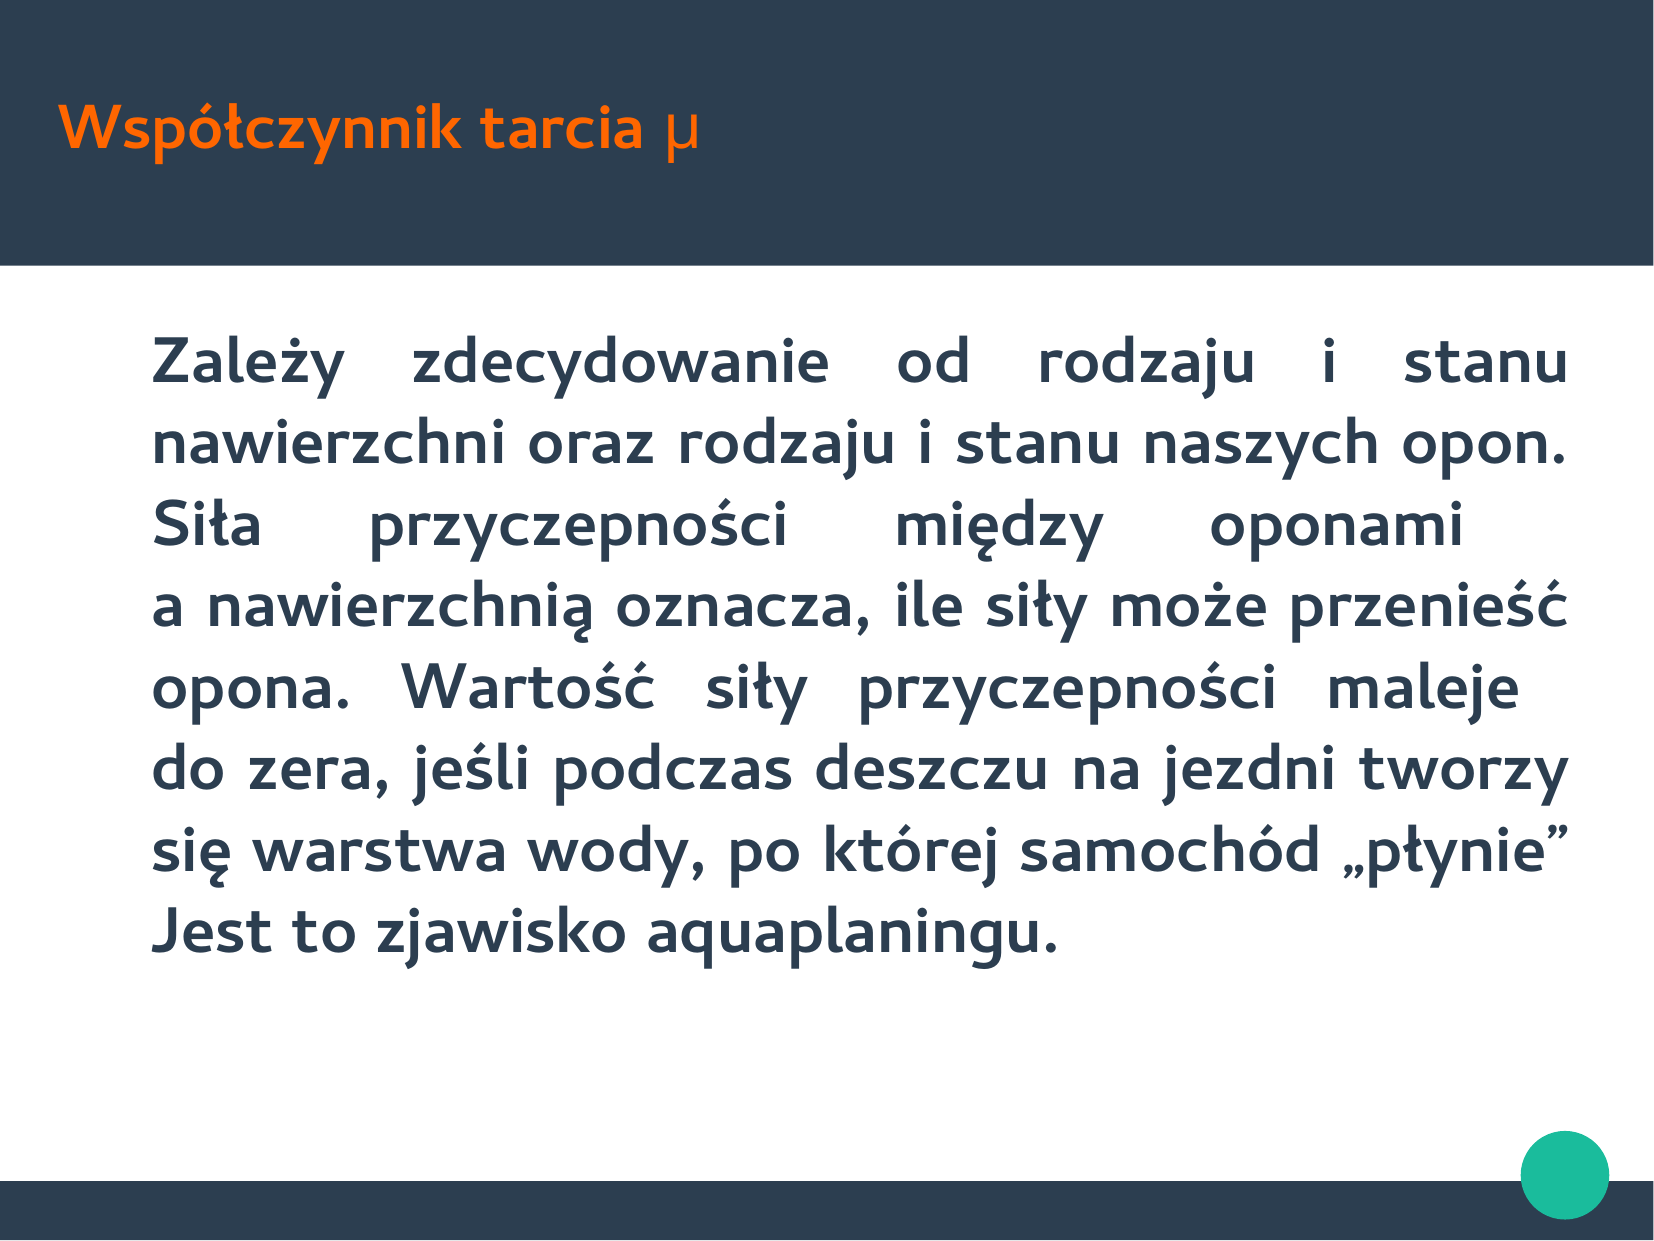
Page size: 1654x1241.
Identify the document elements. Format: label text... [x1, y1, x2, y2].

title Współczynnik tarcia μ [59, 49, 1595, 207]
list Zależy zdecydowanie od rodzaju i stanu nawierzchni oraz rodzaju i stanu naszych opon. Siła przyczepności między oponami a nawierzchnią oznacza, ile siły może przenieść opona. Wartość siły przyczepności maleje do zera, jeśli podczas deszczu na jezdni tworzy się warstwa wody, po której samochód „płynie” Jest to zjawisko aquaplaningu. [82, 319, 1571, 1039]
